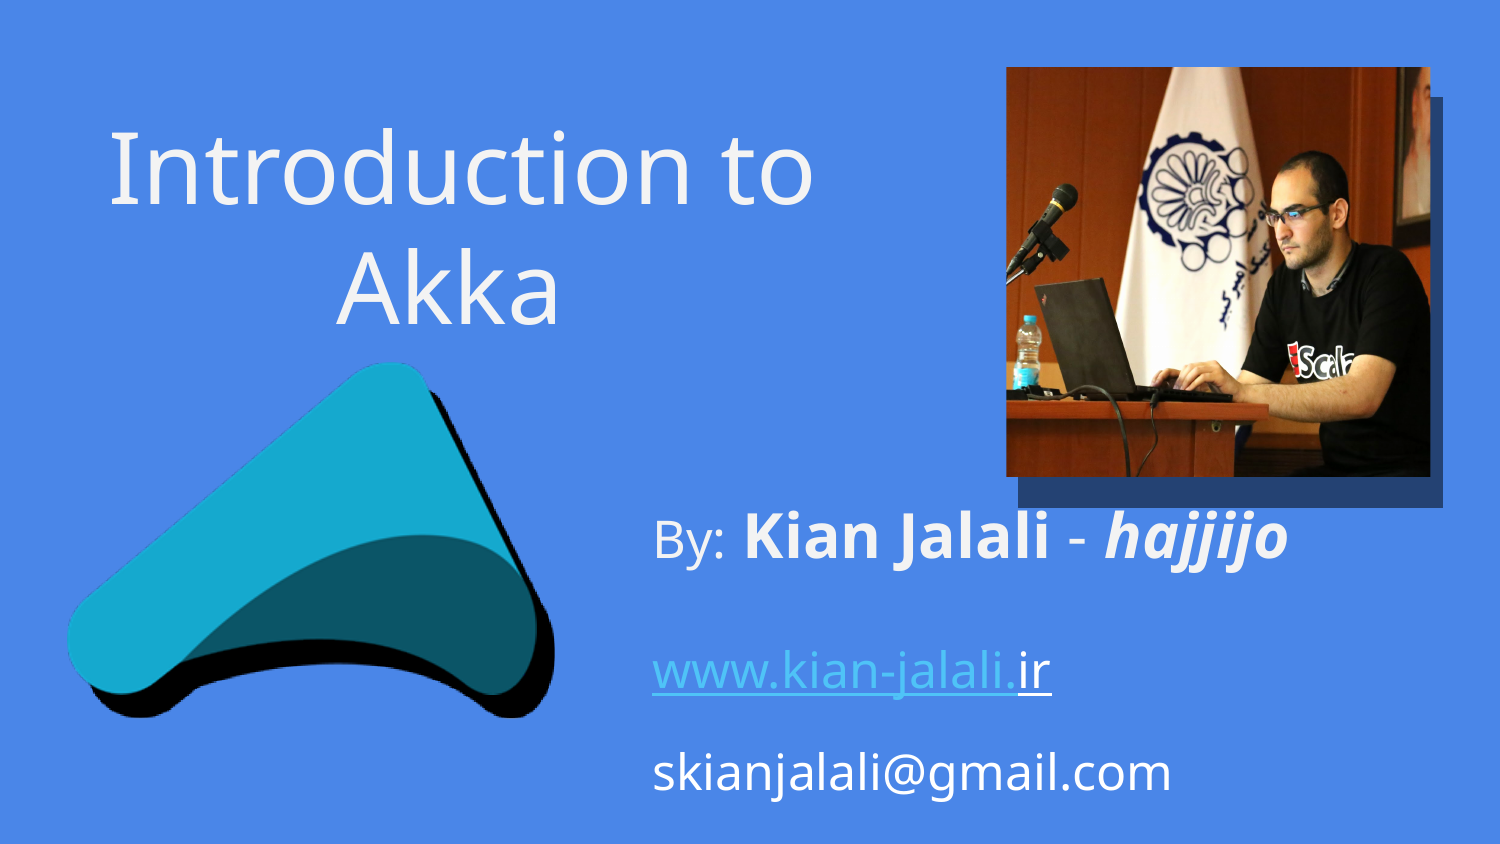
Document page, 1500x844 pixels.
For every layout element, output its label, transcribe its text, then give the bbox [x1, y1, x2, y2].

text_box Introduction to Akka [56, 89, 870, 273]
picture [67, 362, 537, 695]
picture [1006, 67, 1431, 477]
text_box By: Kian Jalali - hajjijo www.kian-jalali.ir skianjalali@gmail.com [637, 481, 1451, 771]
